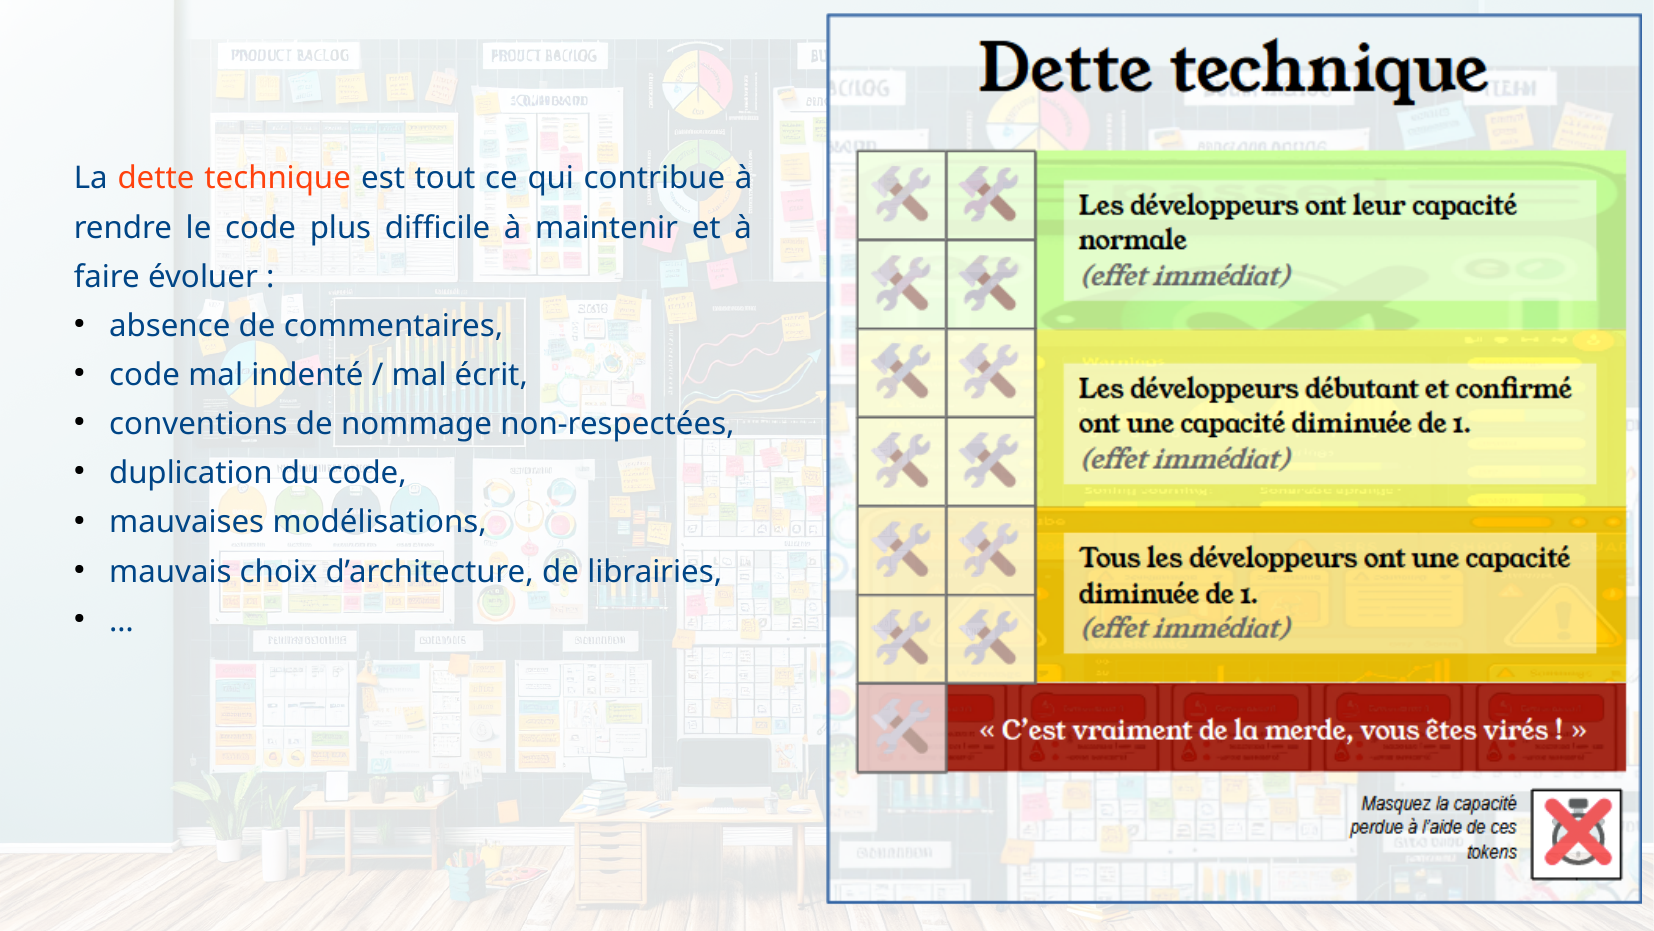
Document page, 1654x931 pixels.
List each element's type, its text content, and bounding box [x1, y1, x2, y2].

text_box La dette technique est tout ce qui contribue à rendre le code plus difficile à maintenir et à faire évoluer : absence de commentaires, code mal indenté / mal écrit, conventions de nommage non-respectées, duplication du code, mauvaises modélisations, mauvais choix d’architecture, de librairies, … [59, 141, 768, 588]
picture [0, 0, 1654, 931]
